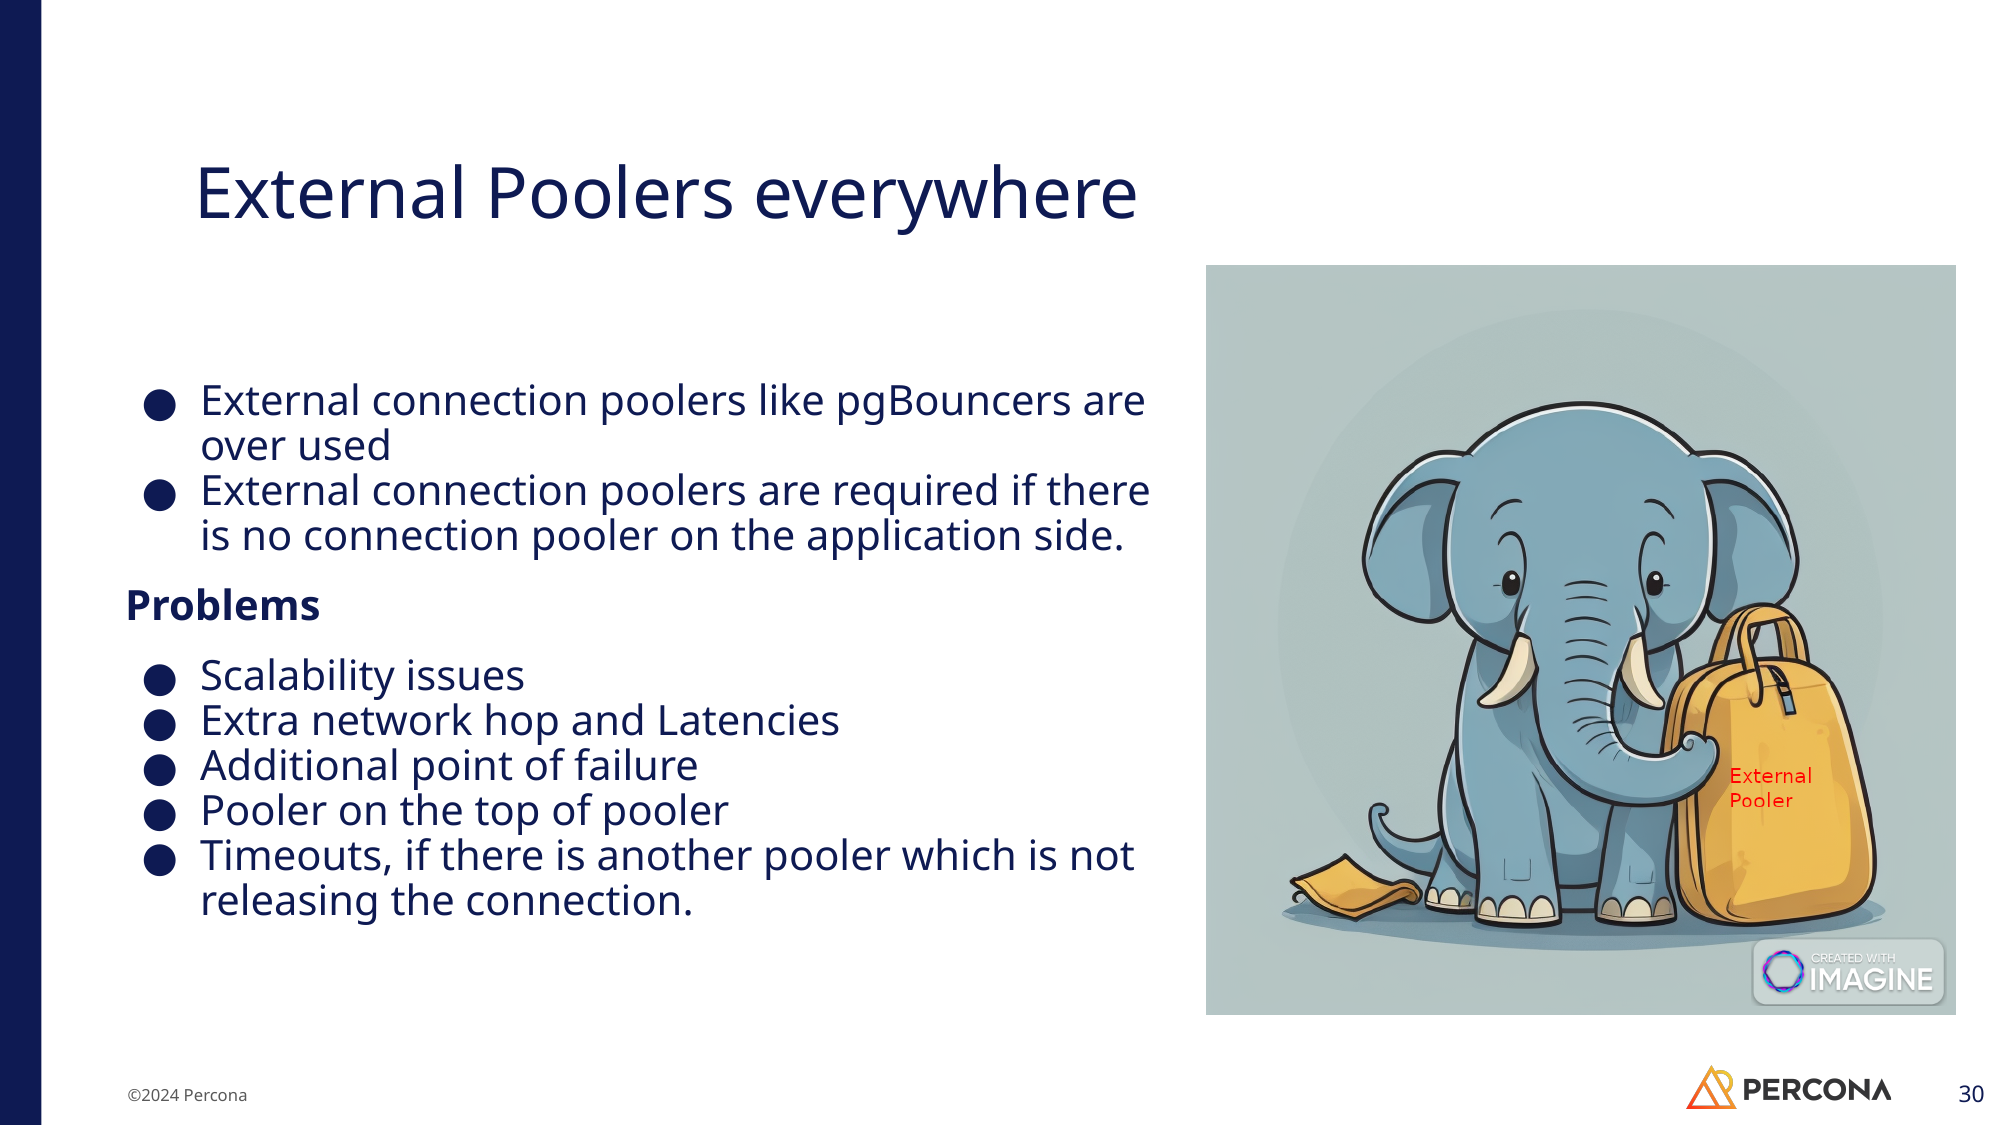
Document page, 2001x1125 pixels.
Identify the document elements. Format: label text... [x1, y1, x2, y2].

slide_number <number> [1748, 1065, 2000, 1125]
picture [1206, 265, 1956, 1016]
picture [1686, 1065, 1748, 1109]
list External connection poolers like pgBouncers are over used External connection poolers are required if there is no connection pooler on the application side. Problems Scalability issues Extra network hop and Latencies Additional point of failure Pooler on the top of pooler Timeouts, if there is another pooler which is not releasing the connection. [109, 310, 1178, 994]
title External Poolers everywhere [179, 124, 1835, 266]
